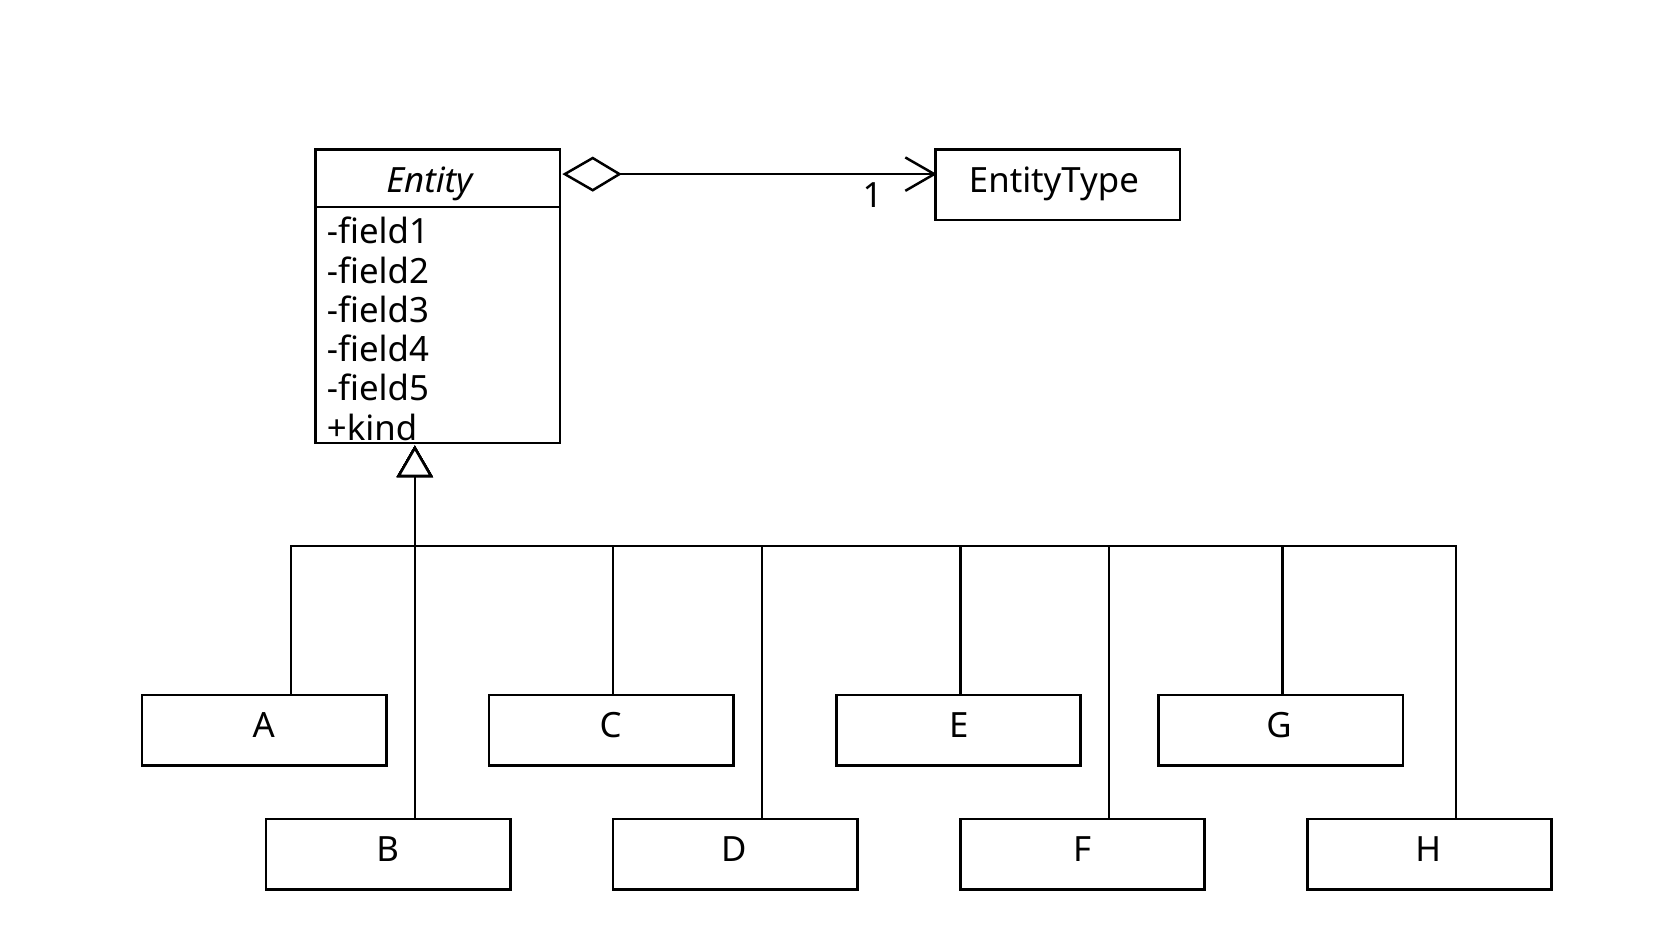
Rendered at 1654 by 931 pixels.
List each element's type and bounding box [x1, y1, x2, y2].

picture [90, 97, 1606, 931]
